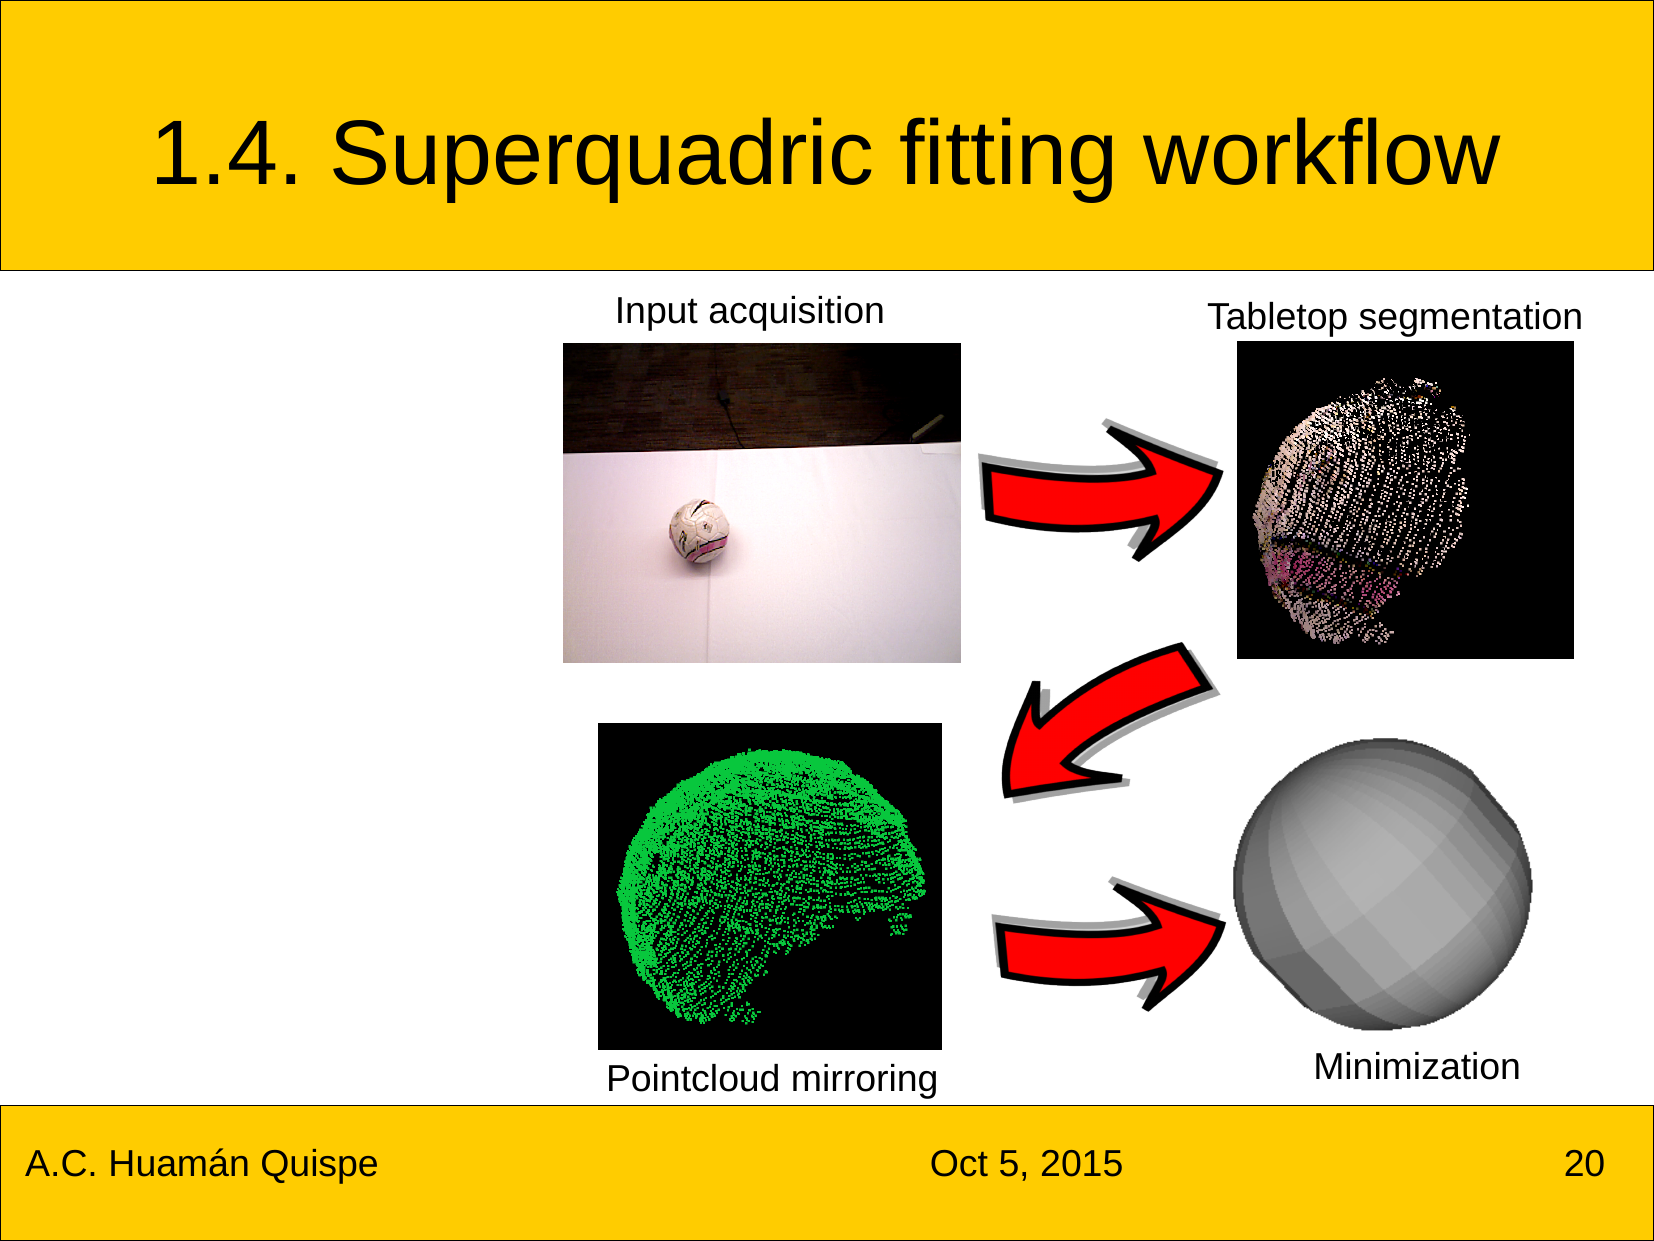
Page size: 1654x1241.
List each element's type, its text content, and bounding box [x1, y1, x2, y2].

picture [563, 343, 1232, 663]
title 1.4. Superquadric fitting workflow [82, 49, 1571, 257]
text_box Minimization [1298, 1038, 1537, 1096]
picture [1237, 346, 1574, 659]
text_box Input acquisition [600, 282, 900, 340]
picture [953, 594, 1585, 1064]
text_box Pointcloud mirroring [591, 1050, 954, 1107]
text_box Tabletop segmentation [1192, 288, 1599, 346]
picture [598, 723, 942, 1050]
